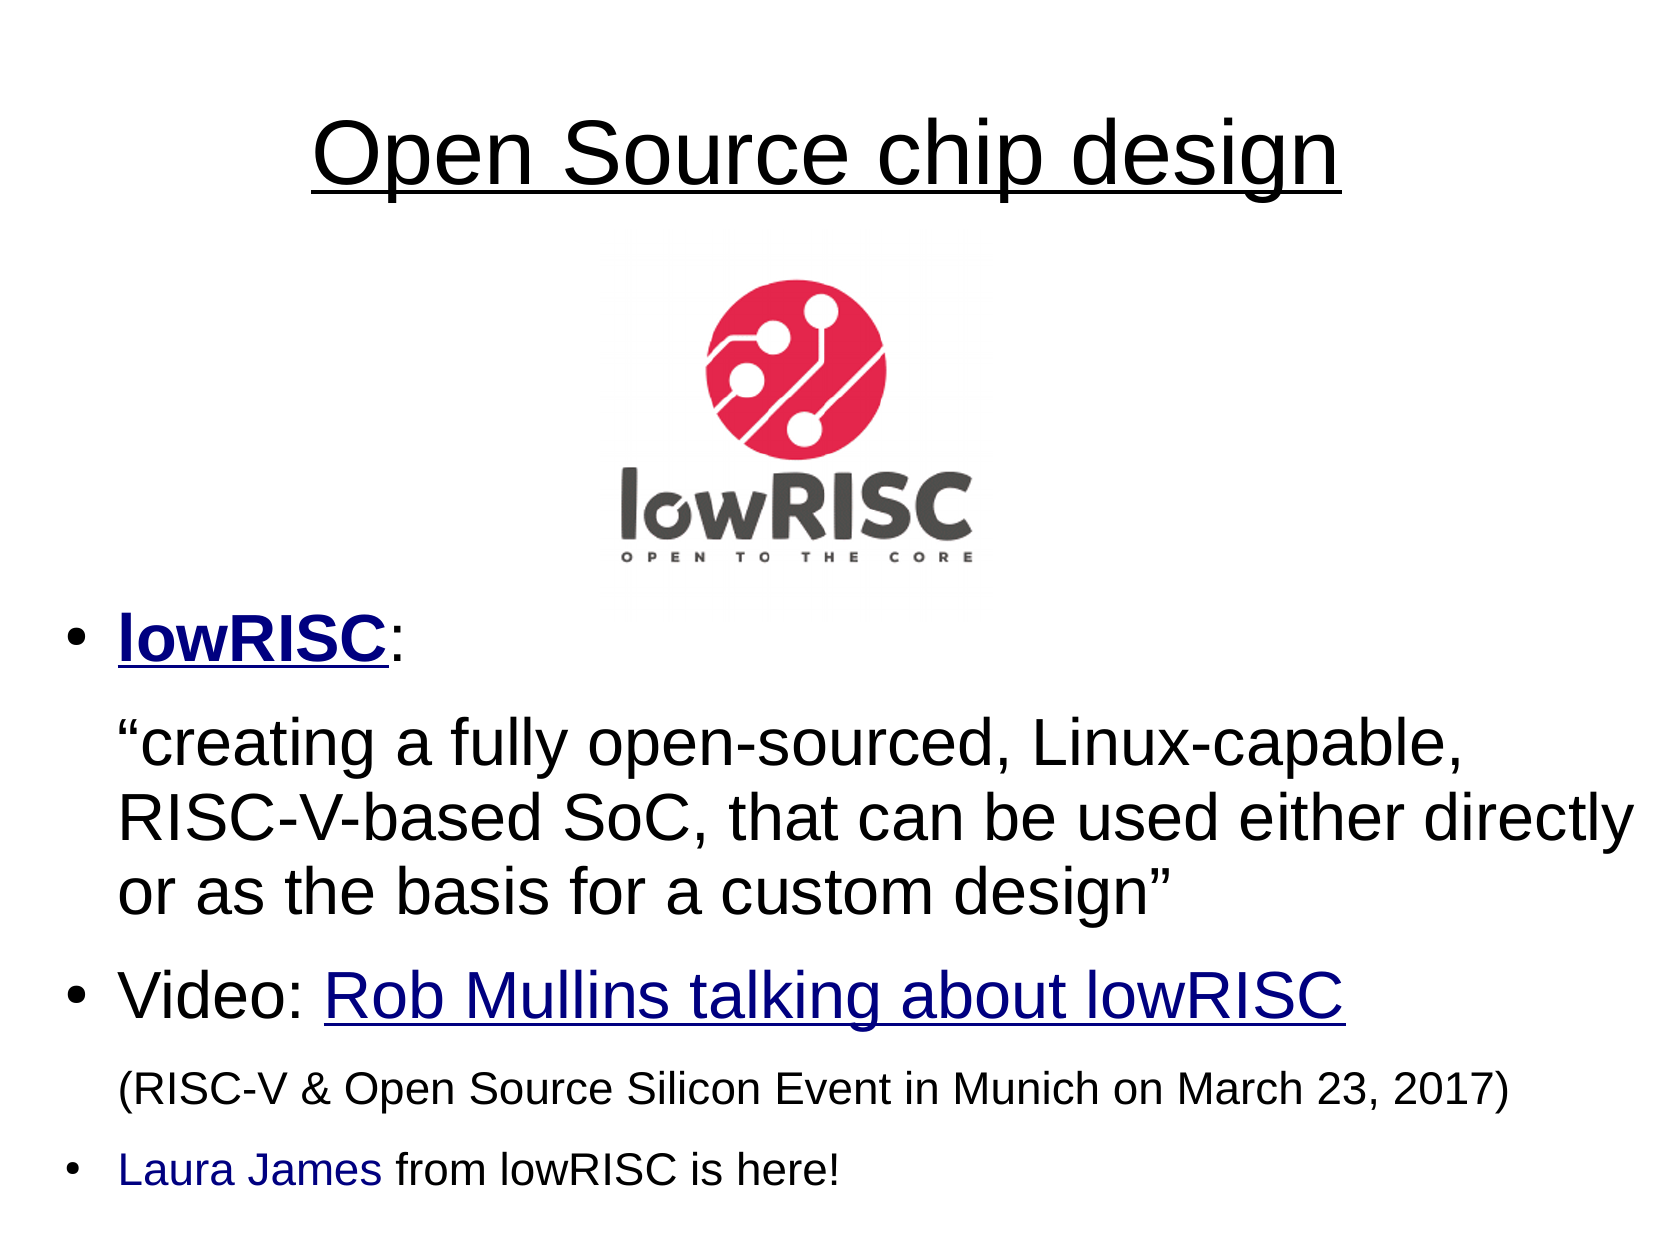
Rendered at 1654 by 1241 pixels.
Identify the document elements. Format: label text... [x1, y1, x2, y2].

title Open Source chip design [82, 49, 1571, 257]
picture [600, 229, 993, 622]
list lowRISC: “creating a fully open-sourced, Linux-capable, RISC-V-based SoC, that can be used either directly or as the basis for a custom design” Video: Rob Mullins talking about lowRISC (RISC-V & Open Source Silicon Event in Munich on March 23, 2017) Laura James from lowRISC is here! [45, 600, 1639, 1241]
